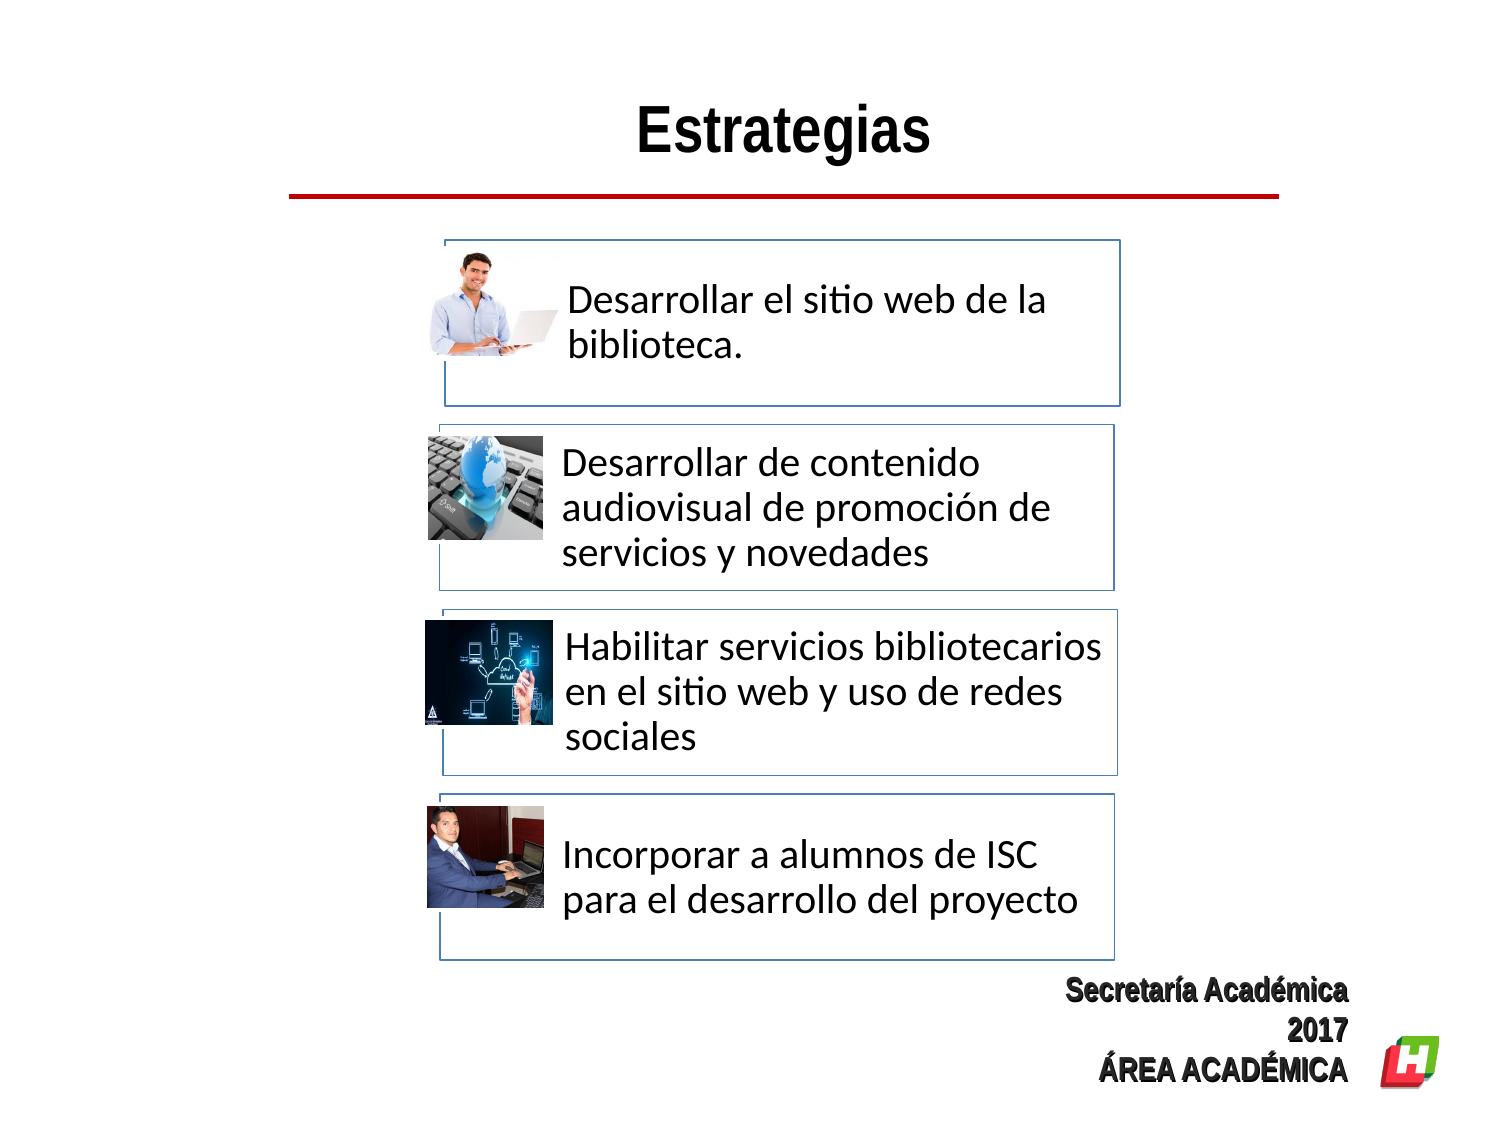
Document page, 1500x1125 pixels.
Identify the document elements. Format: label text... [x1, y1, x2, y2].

text_box Desarrollar de contenido audiovisual de promoción de servicios y novedades [439, 424, 1115, 591]
text_box Habilitar servicios bibliotecarios en el sitio web y uso de redes sociales [442, 609, 1118, 776]
text_box Estrategias [620, 78, 949, 175]
text_box Incorporar a alumnos de ISC para el desarrollo del proyecto [439, 794, 1115, 961]
text_box Secretaría Académica 2017 ÁREA ACADÉMICA [1050, 960, 1377, 1097]
text_box [425, 434, 545, 542]
text_box [425, 804, 546, 910]
text_box [420, 248, 562, 359]
picture [1380, 1036, 1439, 1087]
text_box [422, 618, 555, 727]
text_box Desarrollar el sitio web de la biblioteca. [445, 239, 1120, 406]
